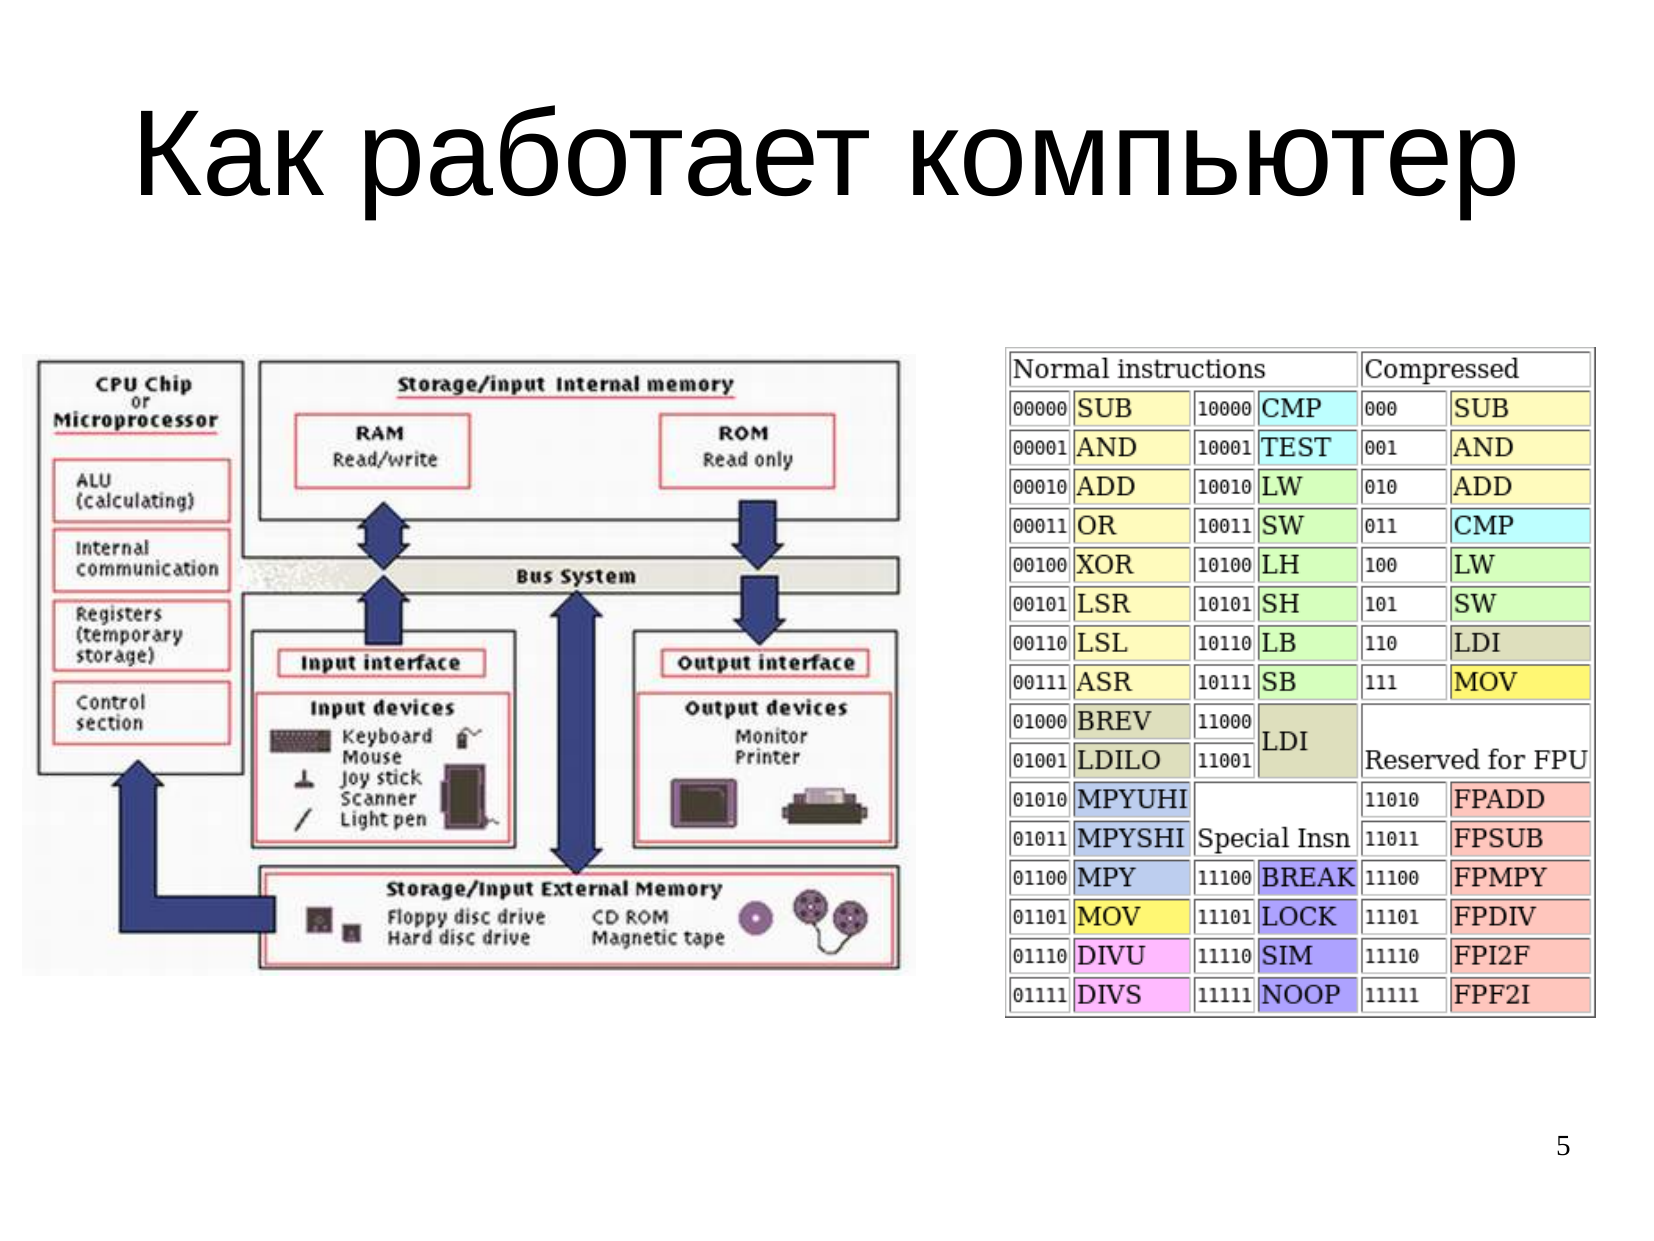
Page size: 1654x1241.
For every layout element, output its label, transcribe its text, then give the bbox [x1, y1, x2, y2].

title Как работает компьютер [82, 49, 1571, 257]
picture [1005, 347, 1596, 1018]
picture [22, 354, 916, 976]
